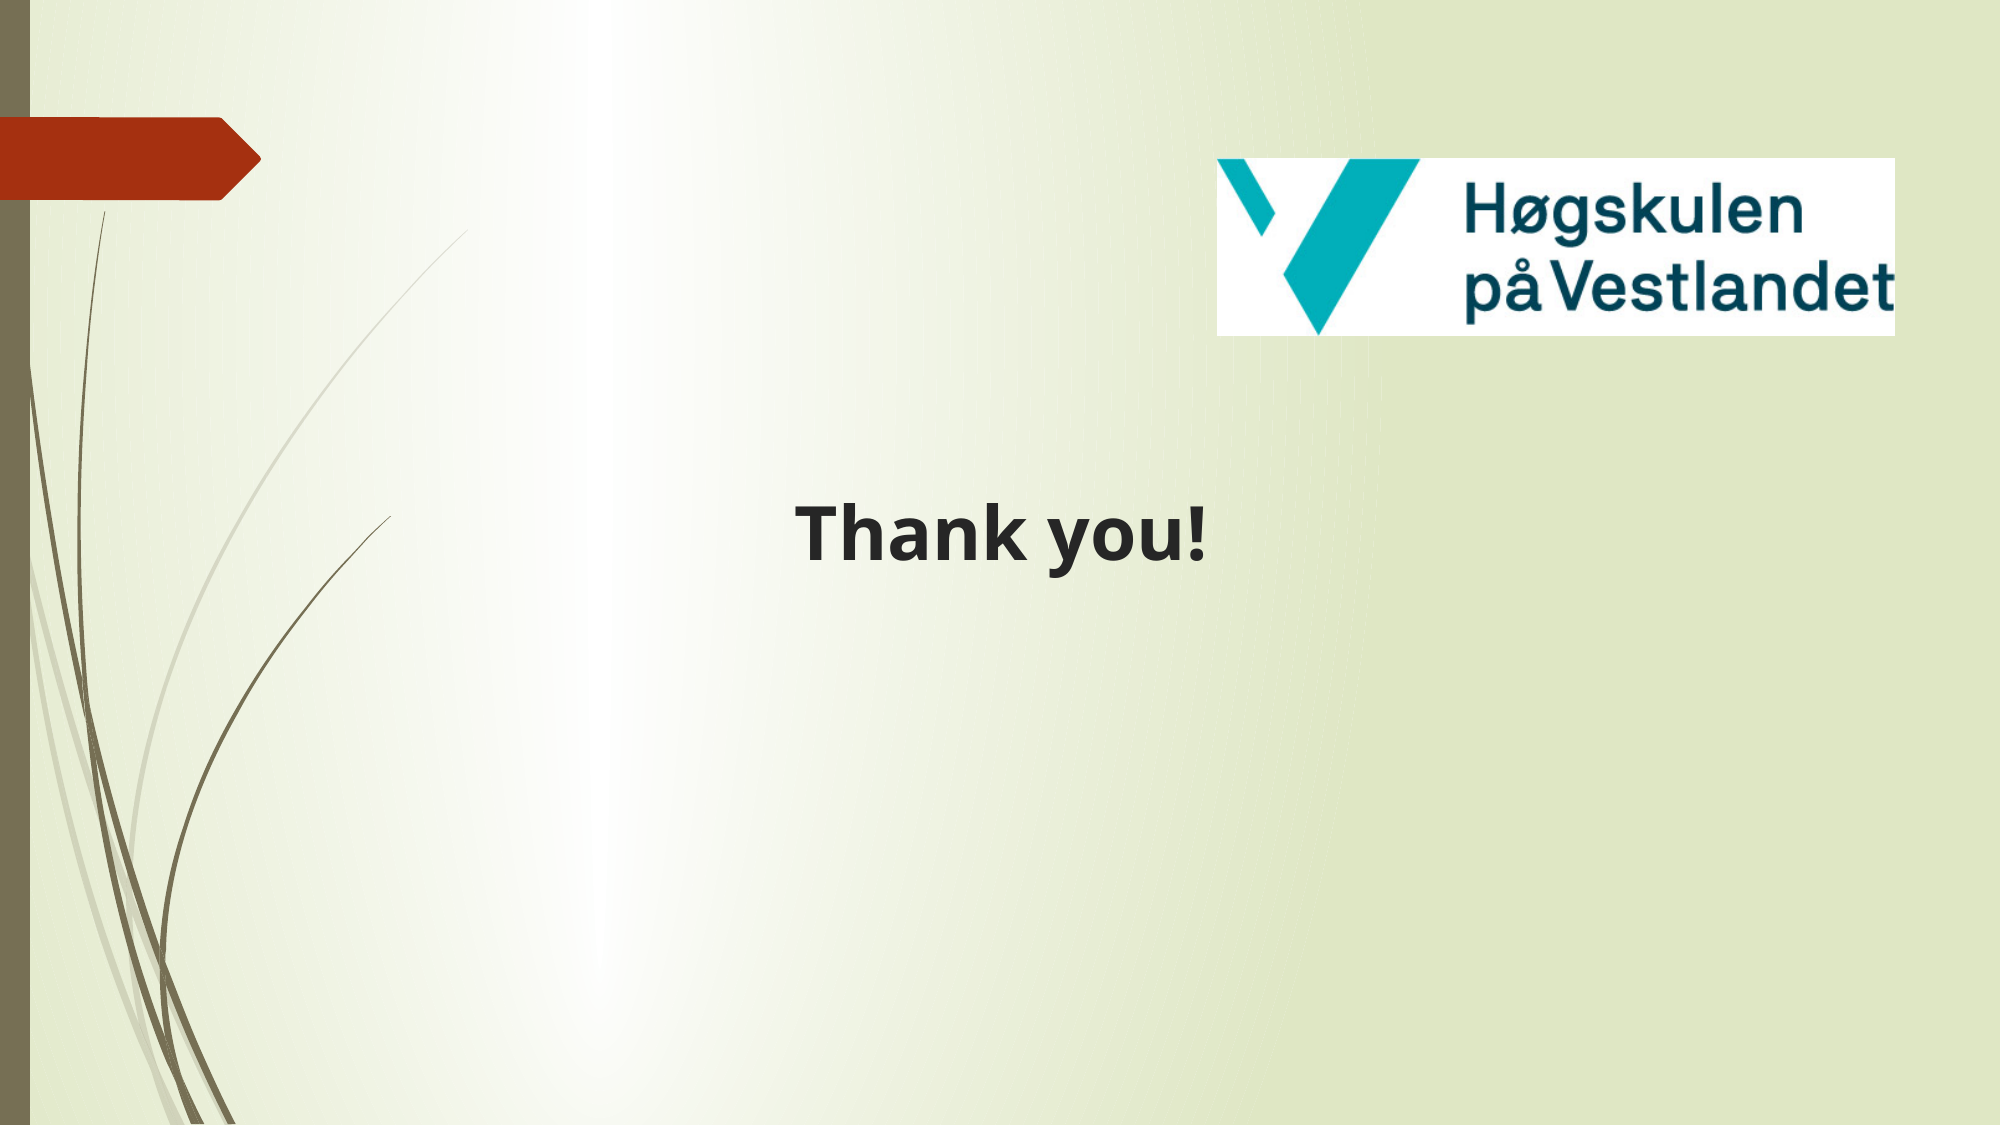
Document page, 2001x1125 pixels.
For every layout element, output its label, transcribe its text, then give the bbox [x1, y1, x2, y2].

title Thank you! [779, 478, 1402, 733]
picture [1217, 158, 1895, 336]
